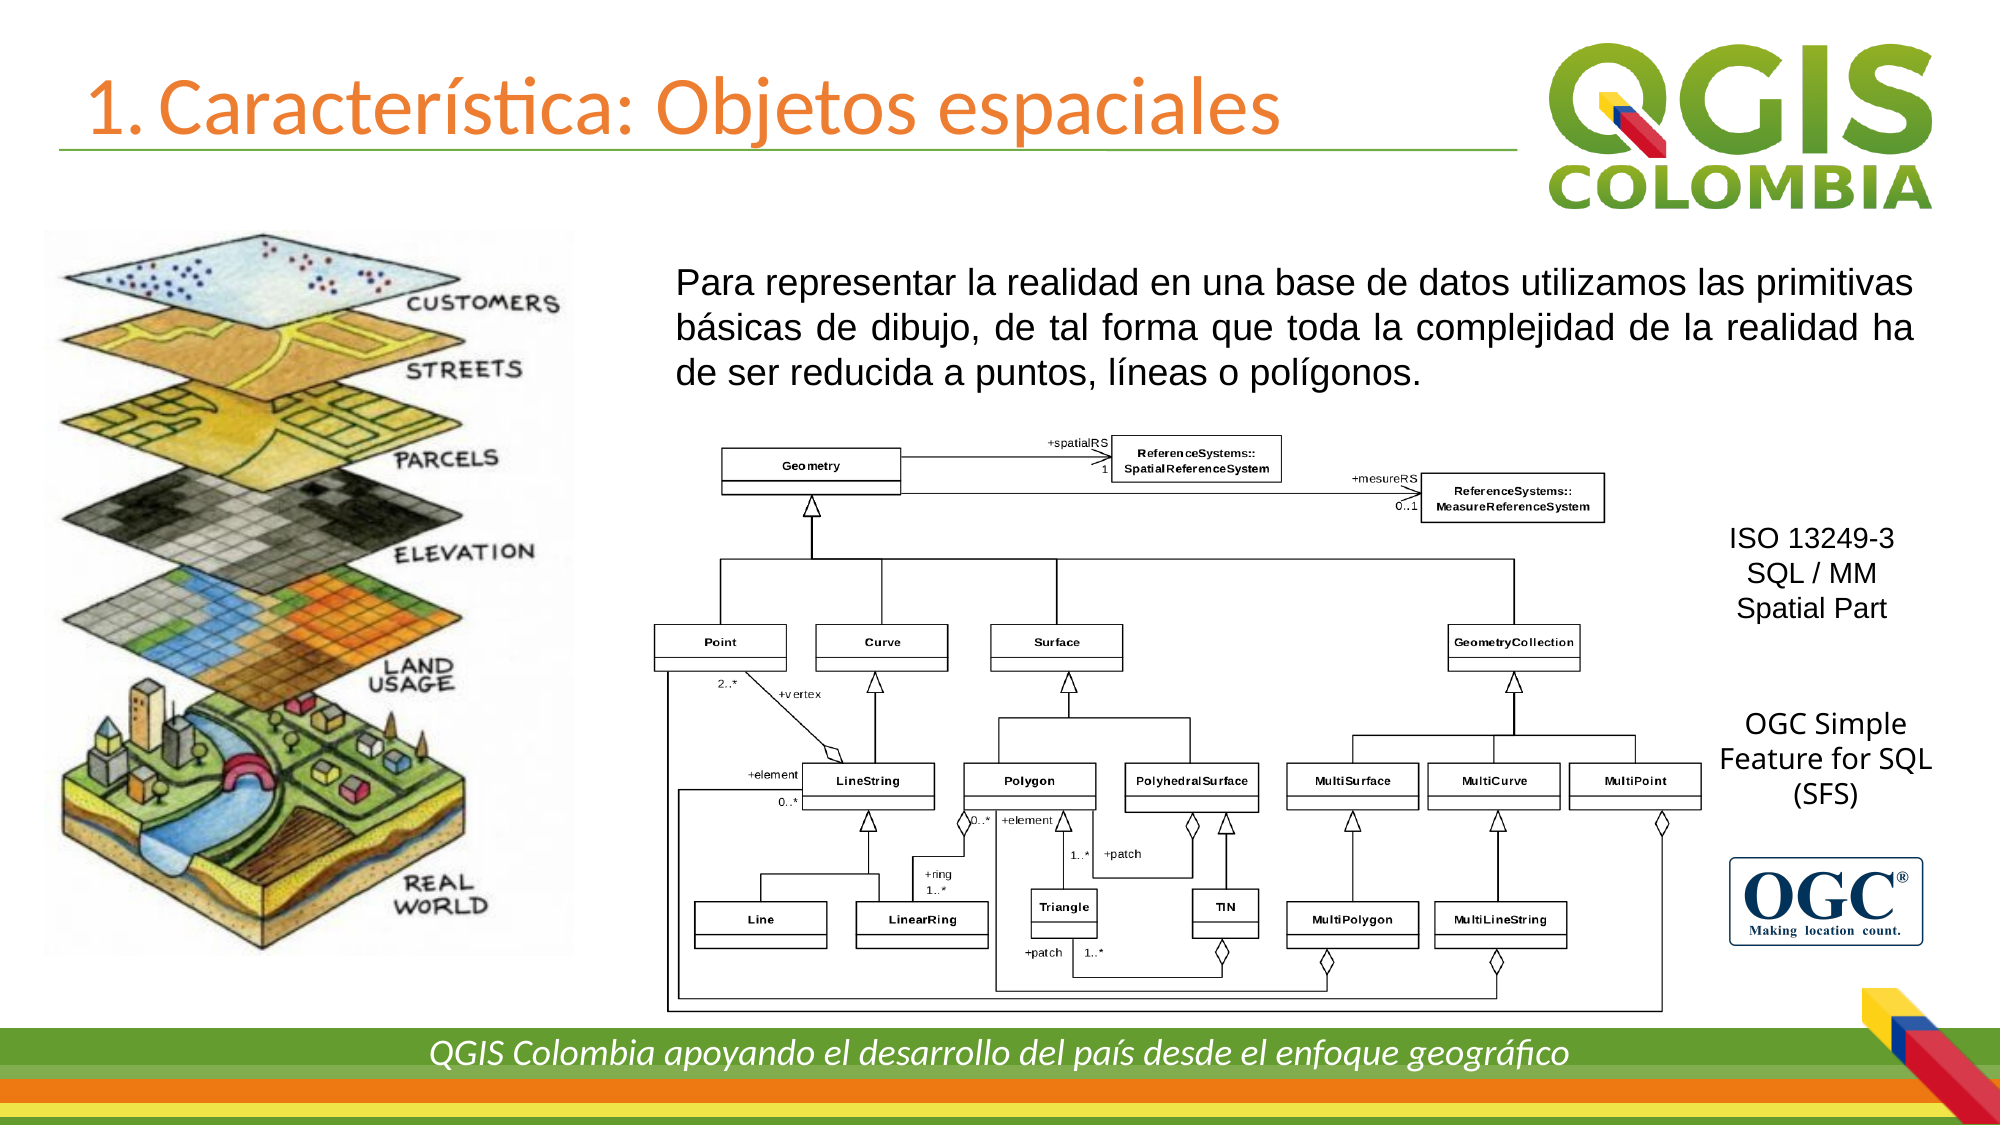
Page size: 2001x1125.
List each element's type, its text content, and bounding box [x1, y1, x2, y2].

picture [1549, 43, 1932, 209]
text_box Característica: Objetos espaciales [68, 43, 1519, 160]
picture [44, 230, 574, 956]
text_box ISO 13249-3 SQL / MM Spatial Part [1708, 504, 1916, 605]
picture [1722, 851, 1930, 952]
picture [0, 988, 2000, 1125]
picture [634, 426, 1717, 1022]
text_box Para representar la realidad en una base de datos utilizamos las primitivas básicas de dibujo, de tal forma que toda la complejidad de la realidad ha de ser reducida a puntos, líneas o polígonos. [660, 243, 1930, 407]
text_box OGC Simple Feature for SQL (SFS) [1699, 690, 1953, 766]
